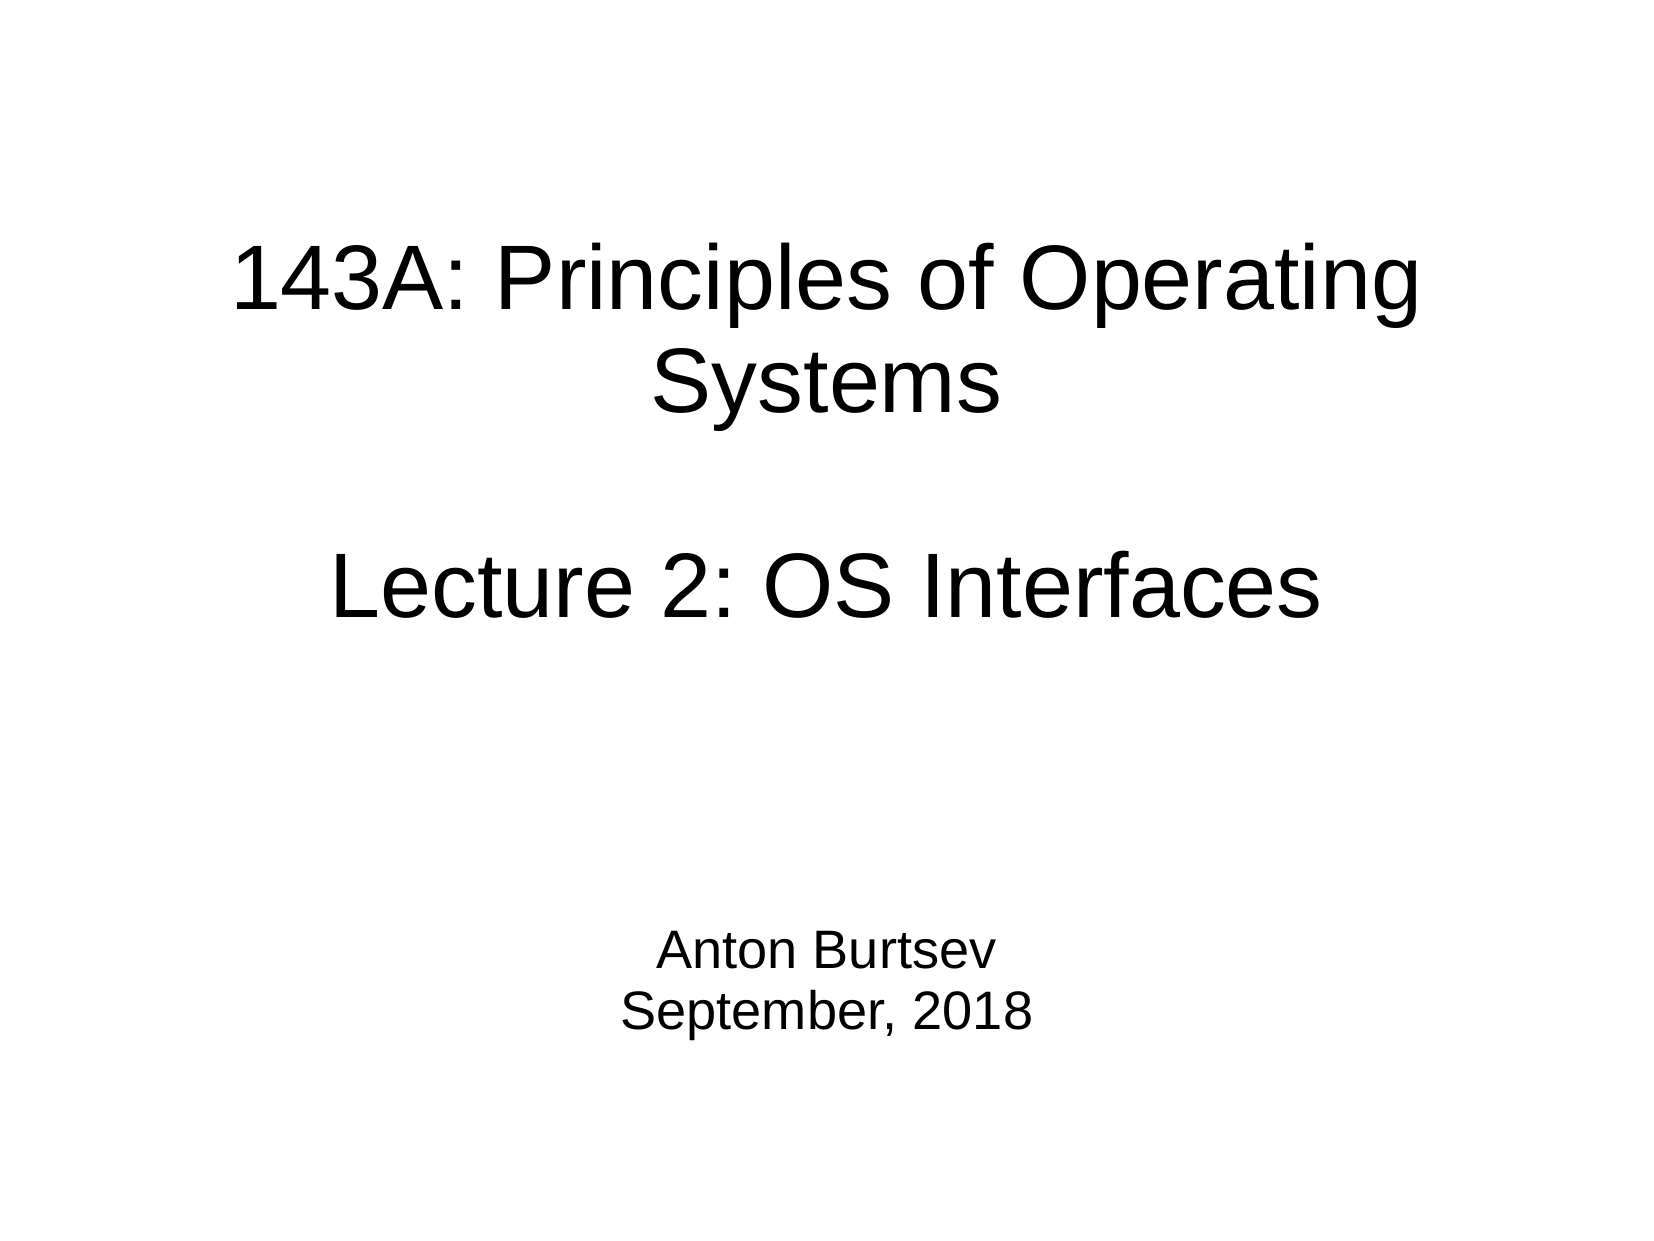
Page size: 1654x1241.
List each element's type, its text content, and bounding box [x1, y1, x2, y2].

subtitle Anton Burtsev September, 2018 [82, 637, 1571, 1109]
title 143A: Principles of Operating Systems Lecture 2: OS Interfaces [82, 113, 1571, 637]
